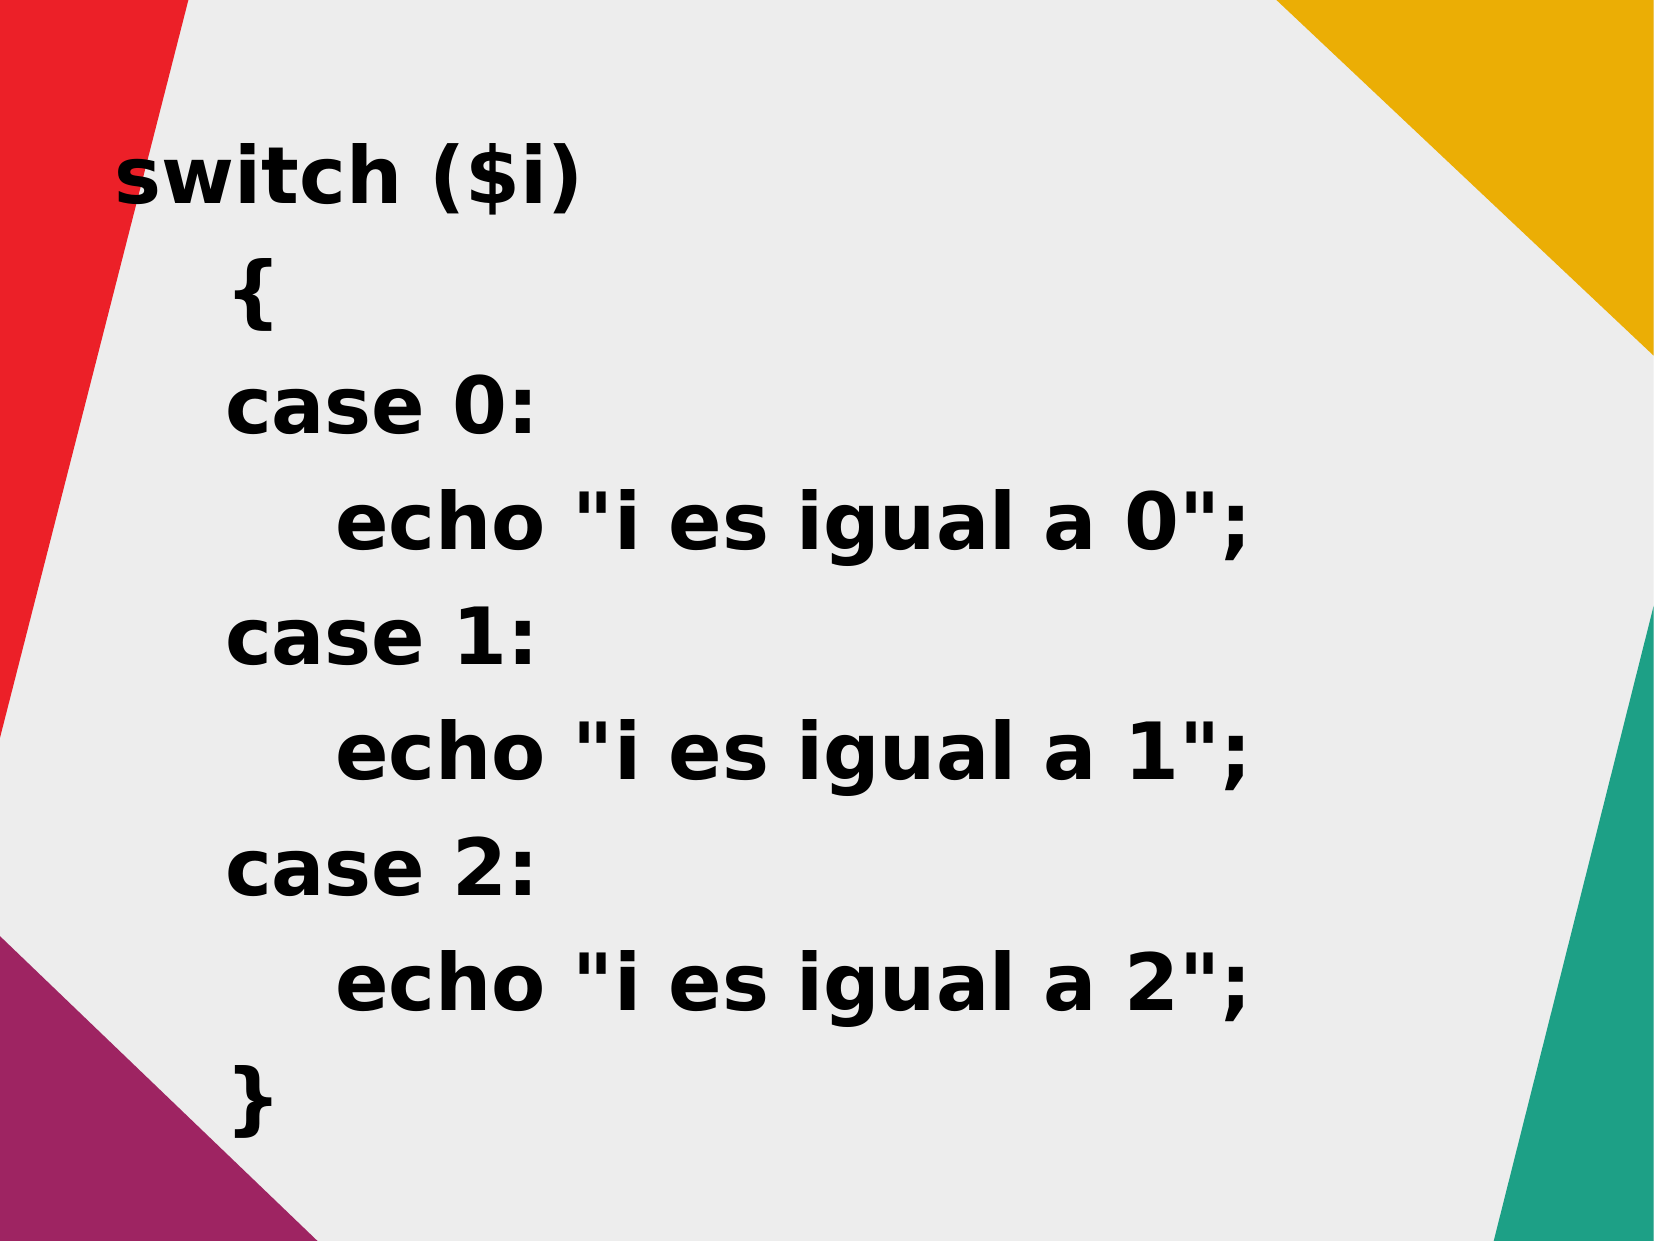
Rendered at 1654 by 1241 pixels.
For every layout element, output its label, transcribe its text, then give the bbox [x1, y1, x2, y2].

list switch ($i) { case 0: echo "i es igual a 0"; case 1: echo "i es igual a 1"; case 2: echo "i es igual a 2"; } [59, 129, 1607, 1146]
